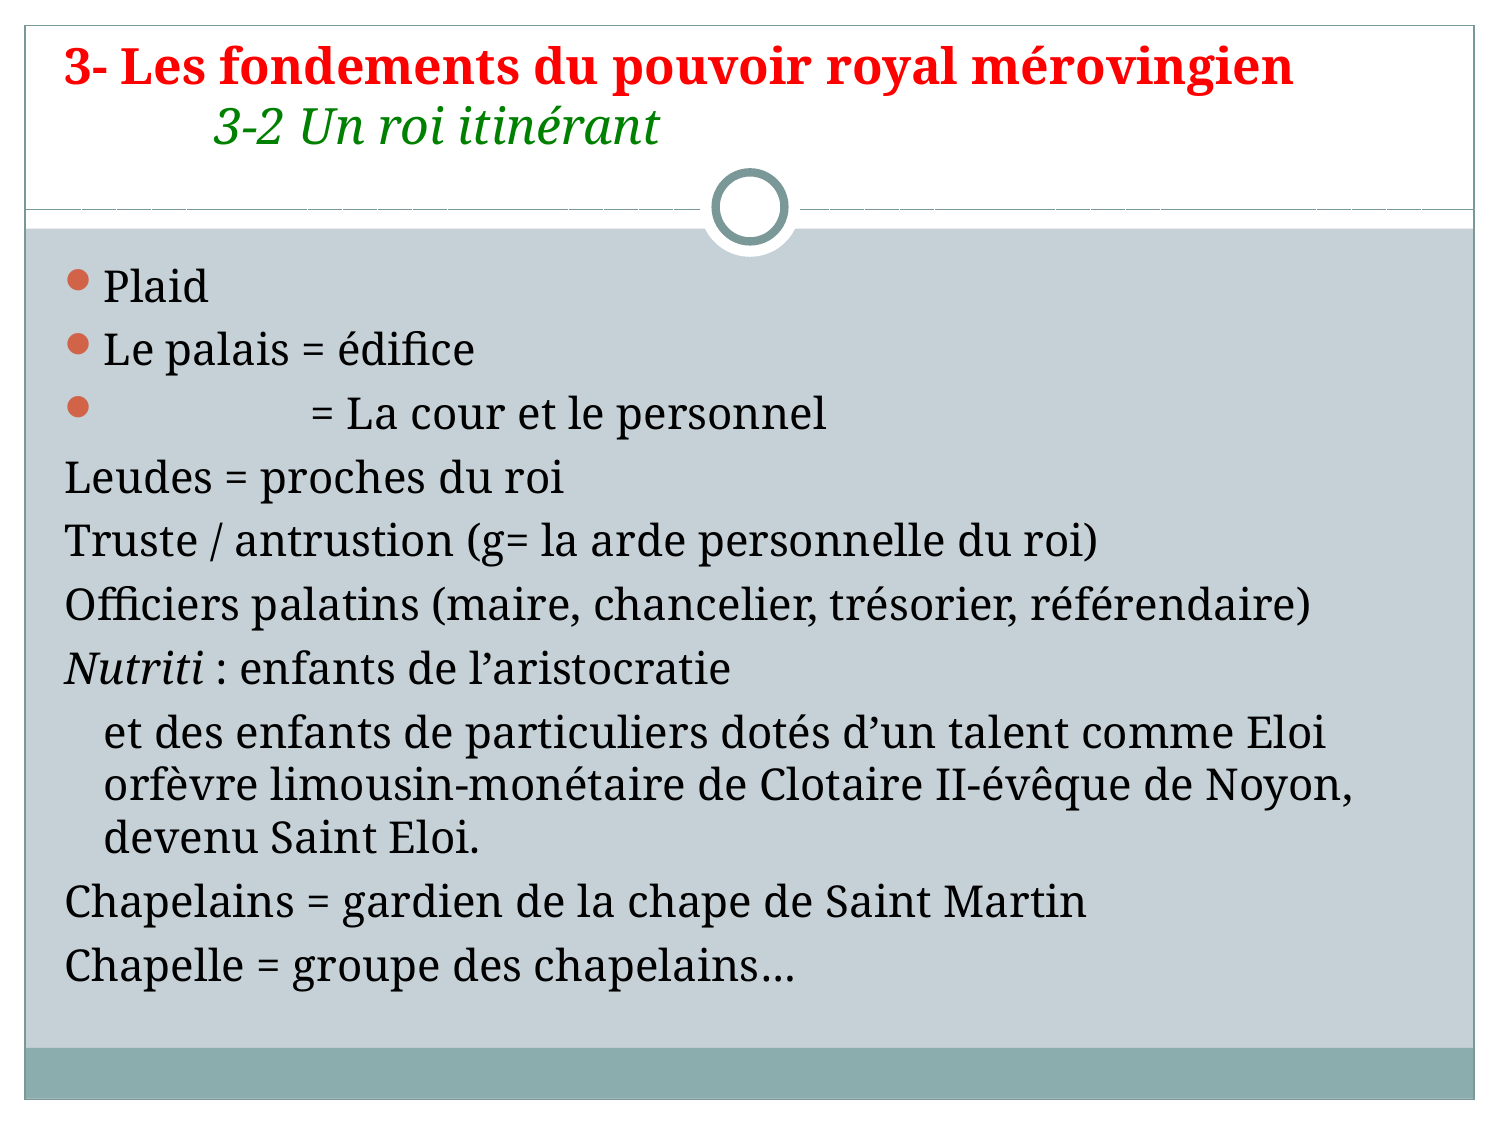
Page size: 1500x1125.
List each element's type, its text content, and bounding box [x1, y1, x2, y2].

list Plaid Le palais = édifice = La cour et le personnel Leudes = proches du roi Truste / antrustion (g= la arde personnelle du roi) Officiers palatins (maire, chancelier, trésorier, référendaire) Nutriti : enfants de l’aristocratie et des enfants de particuliers dotés d’un talent comme Eloi orfèvre limousin-monétaire de Clotaire II-évêque de Noyon, devenu Saint Eloi. Chapelains = gardien de la chape de Saint Martin Chapelle = groupe des chapelains… [49, 250, 1445, 1001]
title 3- Les fondements du pouvoir royal mérovingien 3-2 Un roi itinérant [49, 37, 1450, 162]
